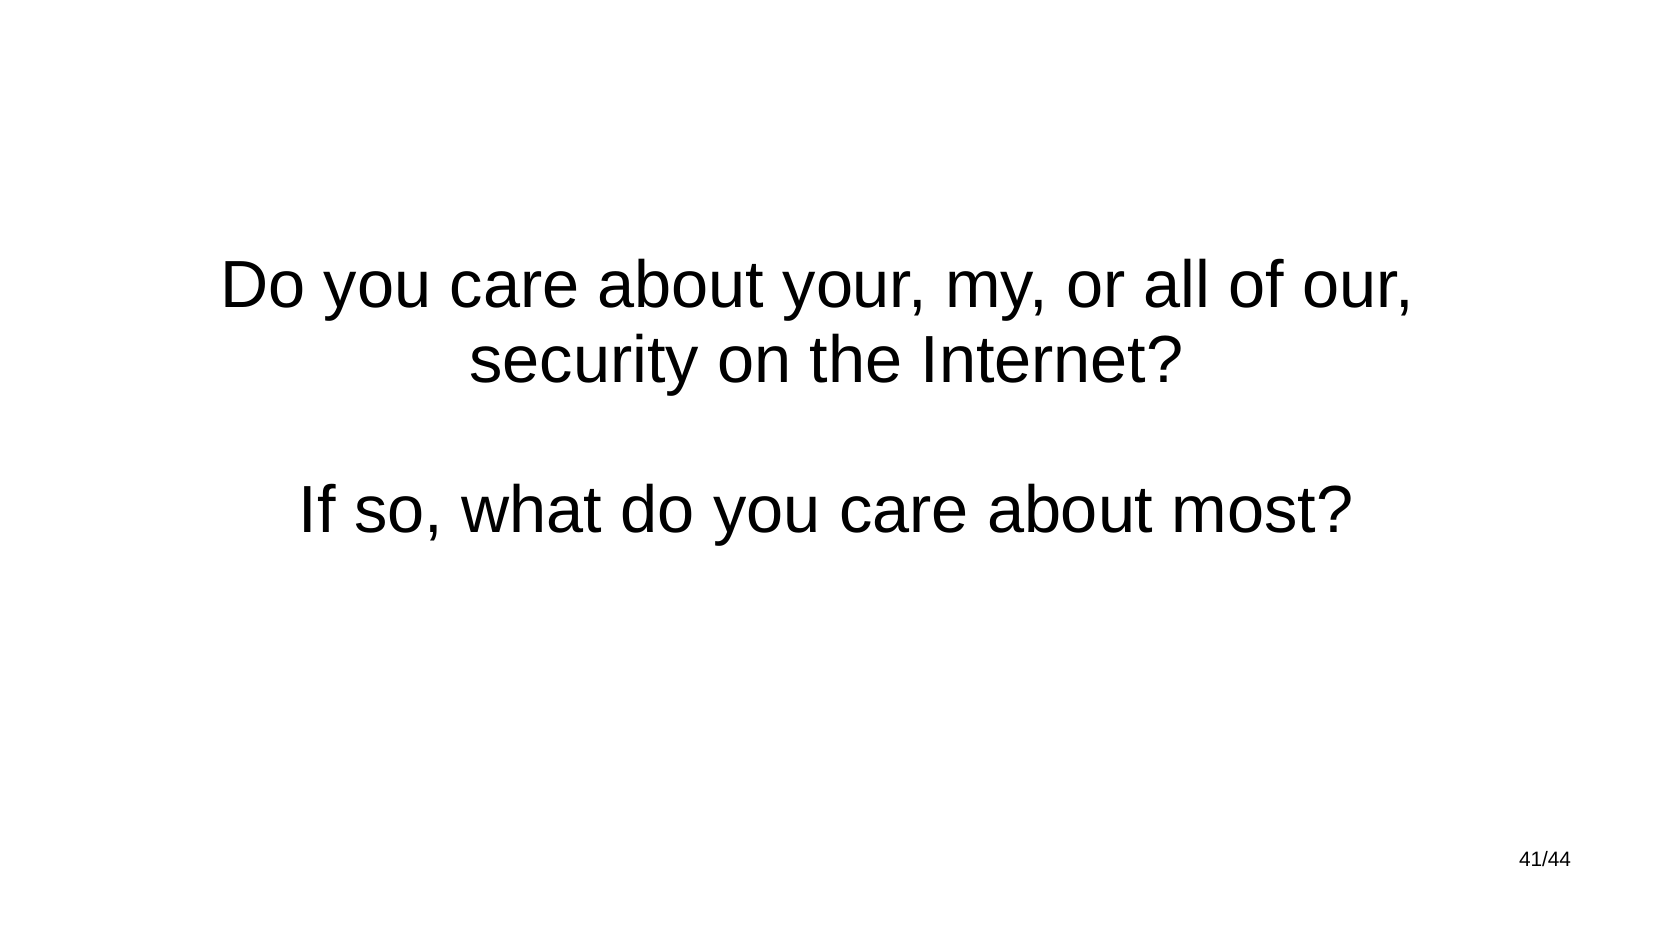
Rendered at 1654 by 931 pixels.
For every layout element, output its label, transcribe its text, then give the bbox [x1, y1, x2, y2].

subtitle Do you care about your, my, or all of our, security on the Internet? If so, what do you care about most? [82, 37, 1571, 757]
